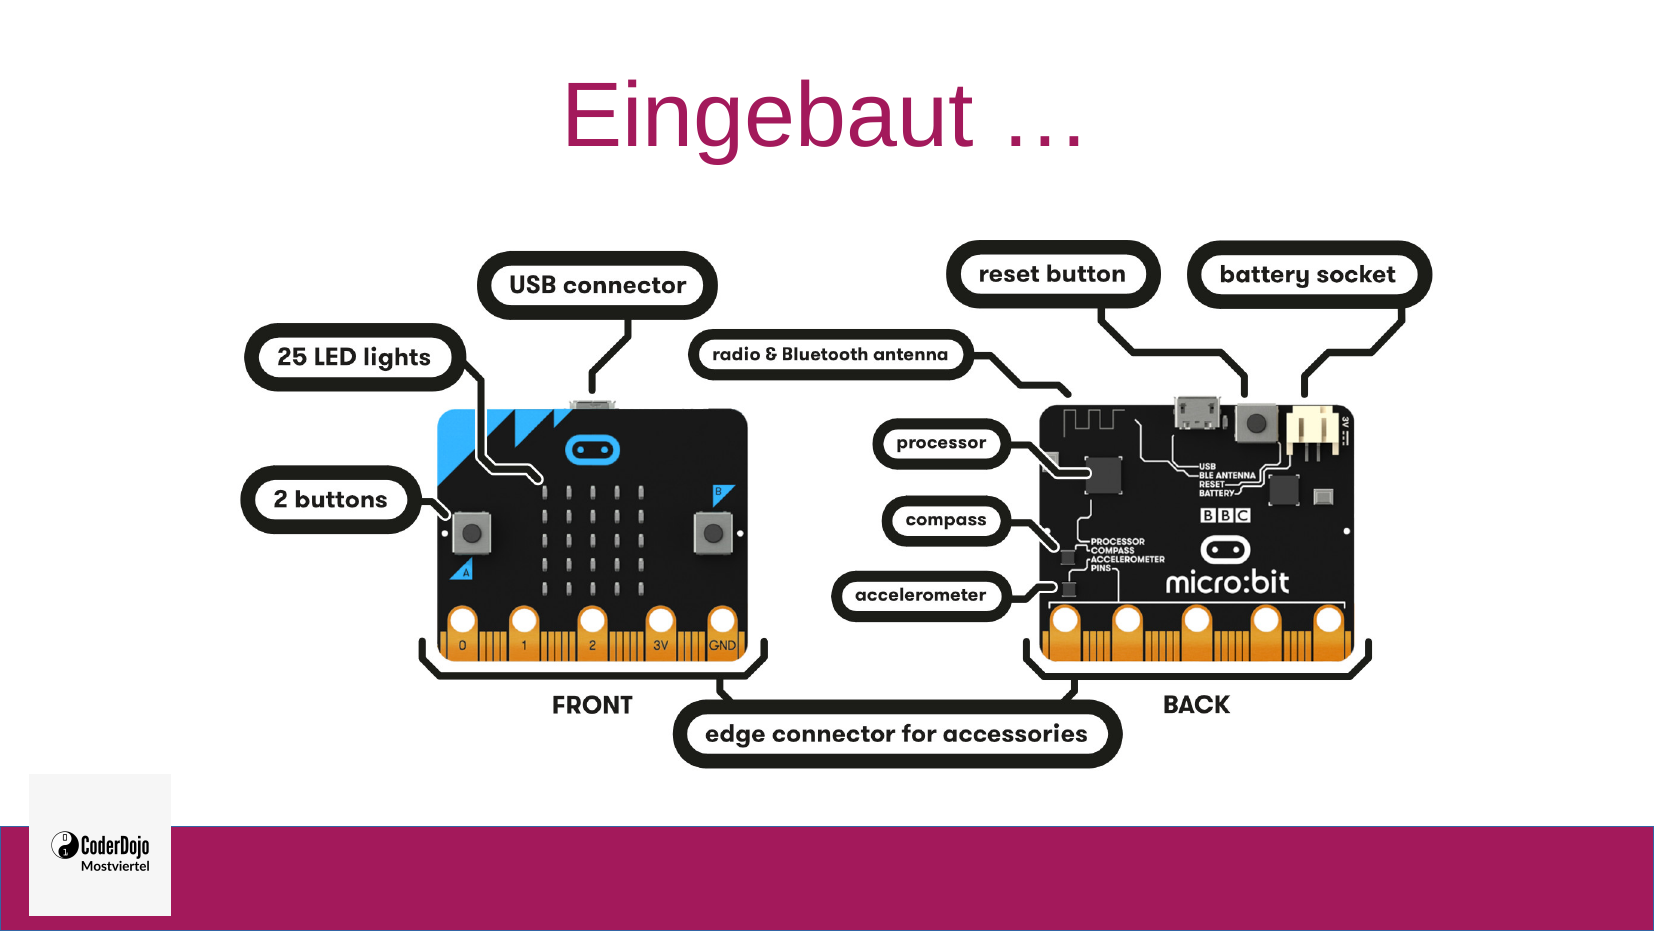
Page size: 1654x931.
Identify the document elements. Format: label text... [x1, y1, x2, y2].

picture [29, 774, 171, 916]
title Eingebaut … [82, 37, 1571, 193]
picture [223, 206, 1447, 804]
